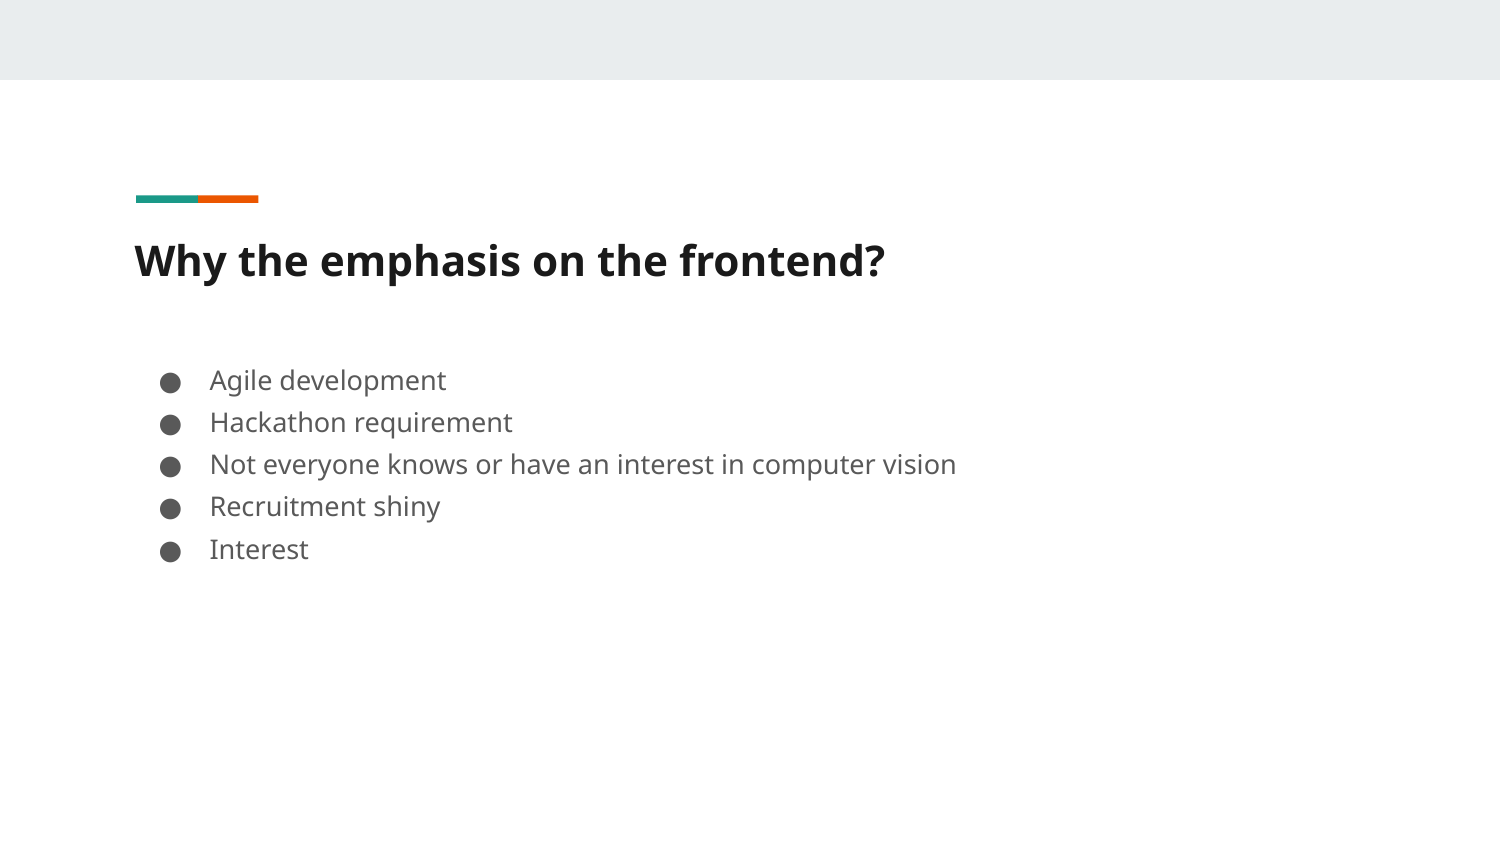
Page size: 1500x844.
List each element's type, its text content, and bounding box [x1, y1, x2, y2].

list Agile development Hackathon requirement Not everyone knows or have an interest in computer vision Recruitment shiny Interest [119, 341, 1381, 712]
title Why the emphasis on the frontend? [119, 216, 1381, 305]
